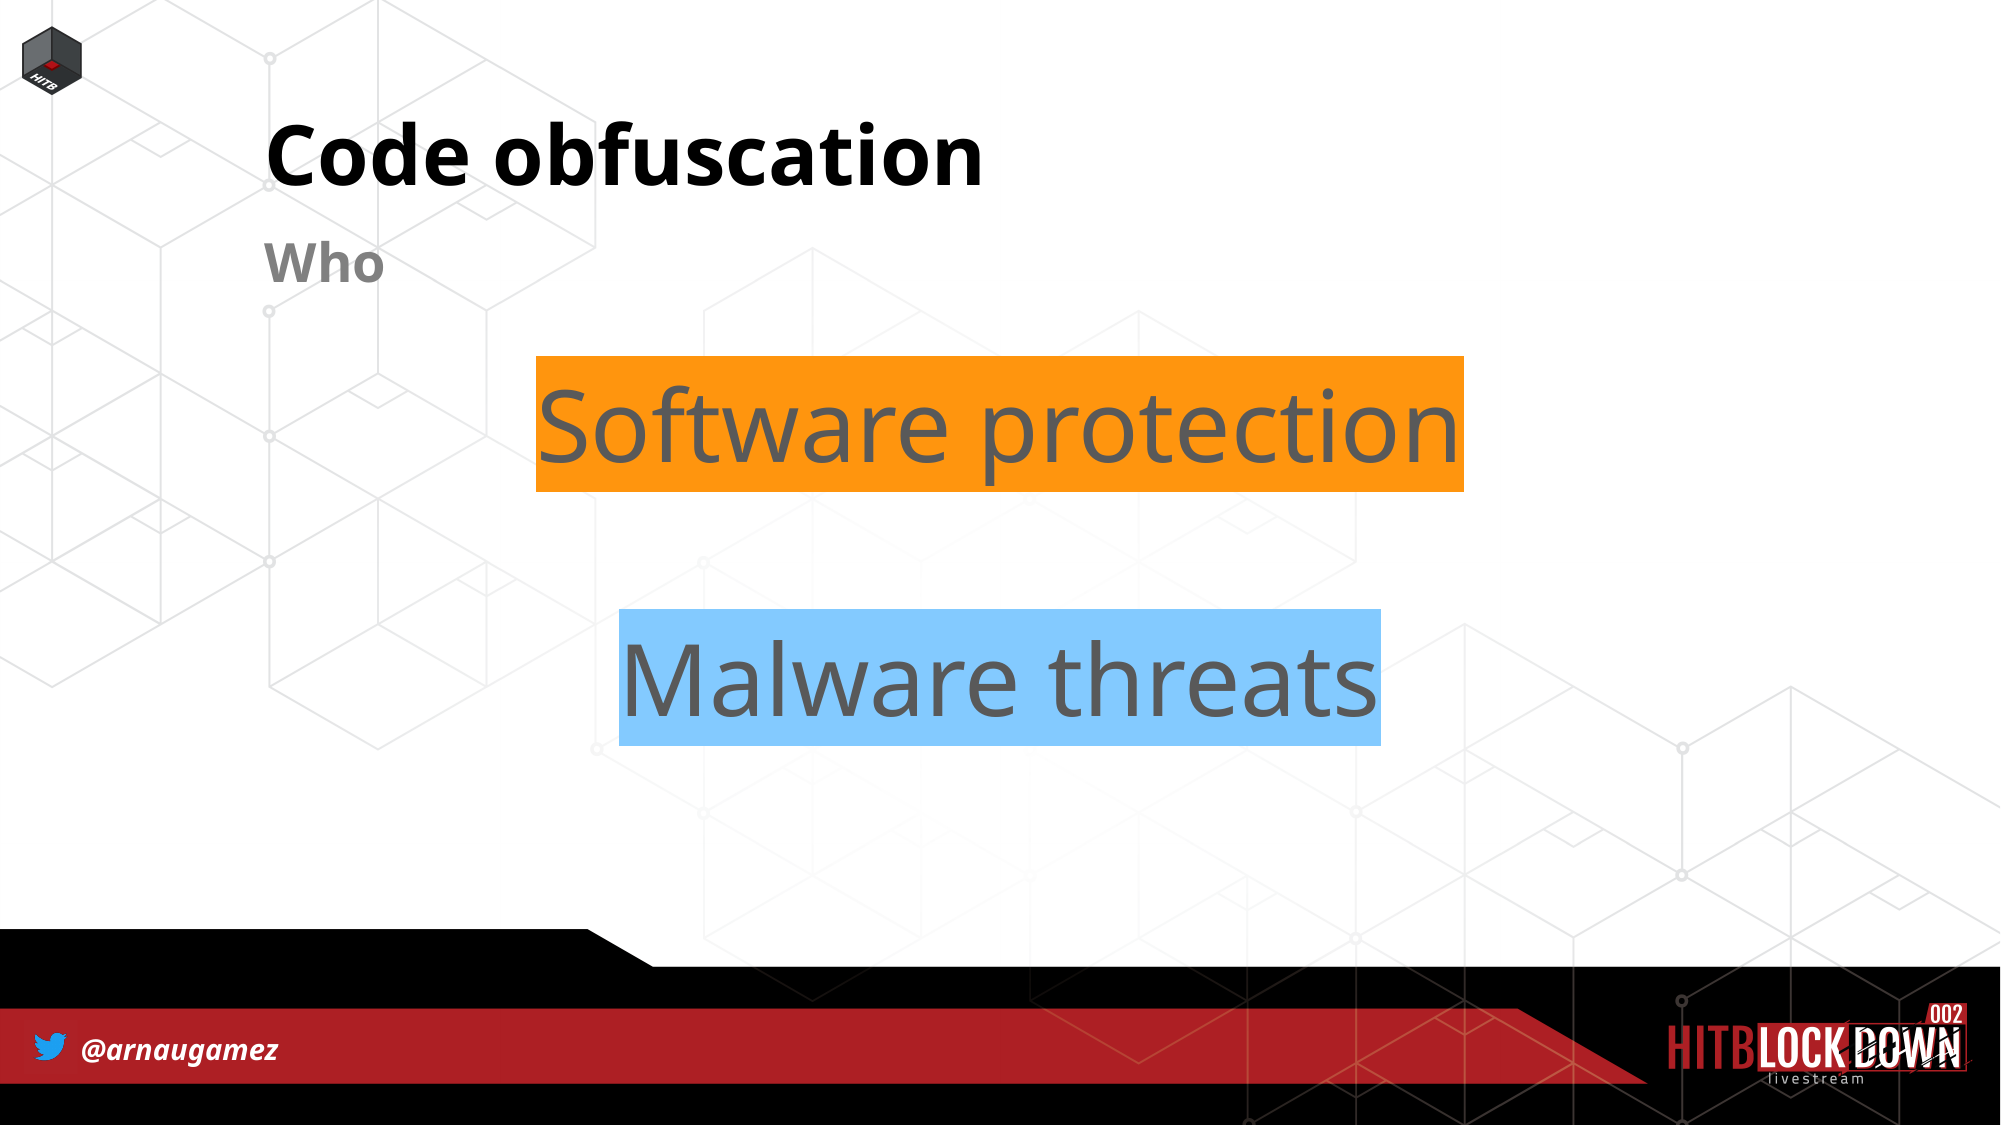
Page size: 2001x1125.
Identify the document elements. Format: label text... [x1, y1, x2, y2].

title Code obfuscation [249, 108, 1750, 210]
text_box Malware threats [250, 590, 1751, 779]
text_box Who [249, 227, 1790, 322]
subtitle Software protection [250, 336, 1750, 526]
picture [0, 0, 2001, 1125]
